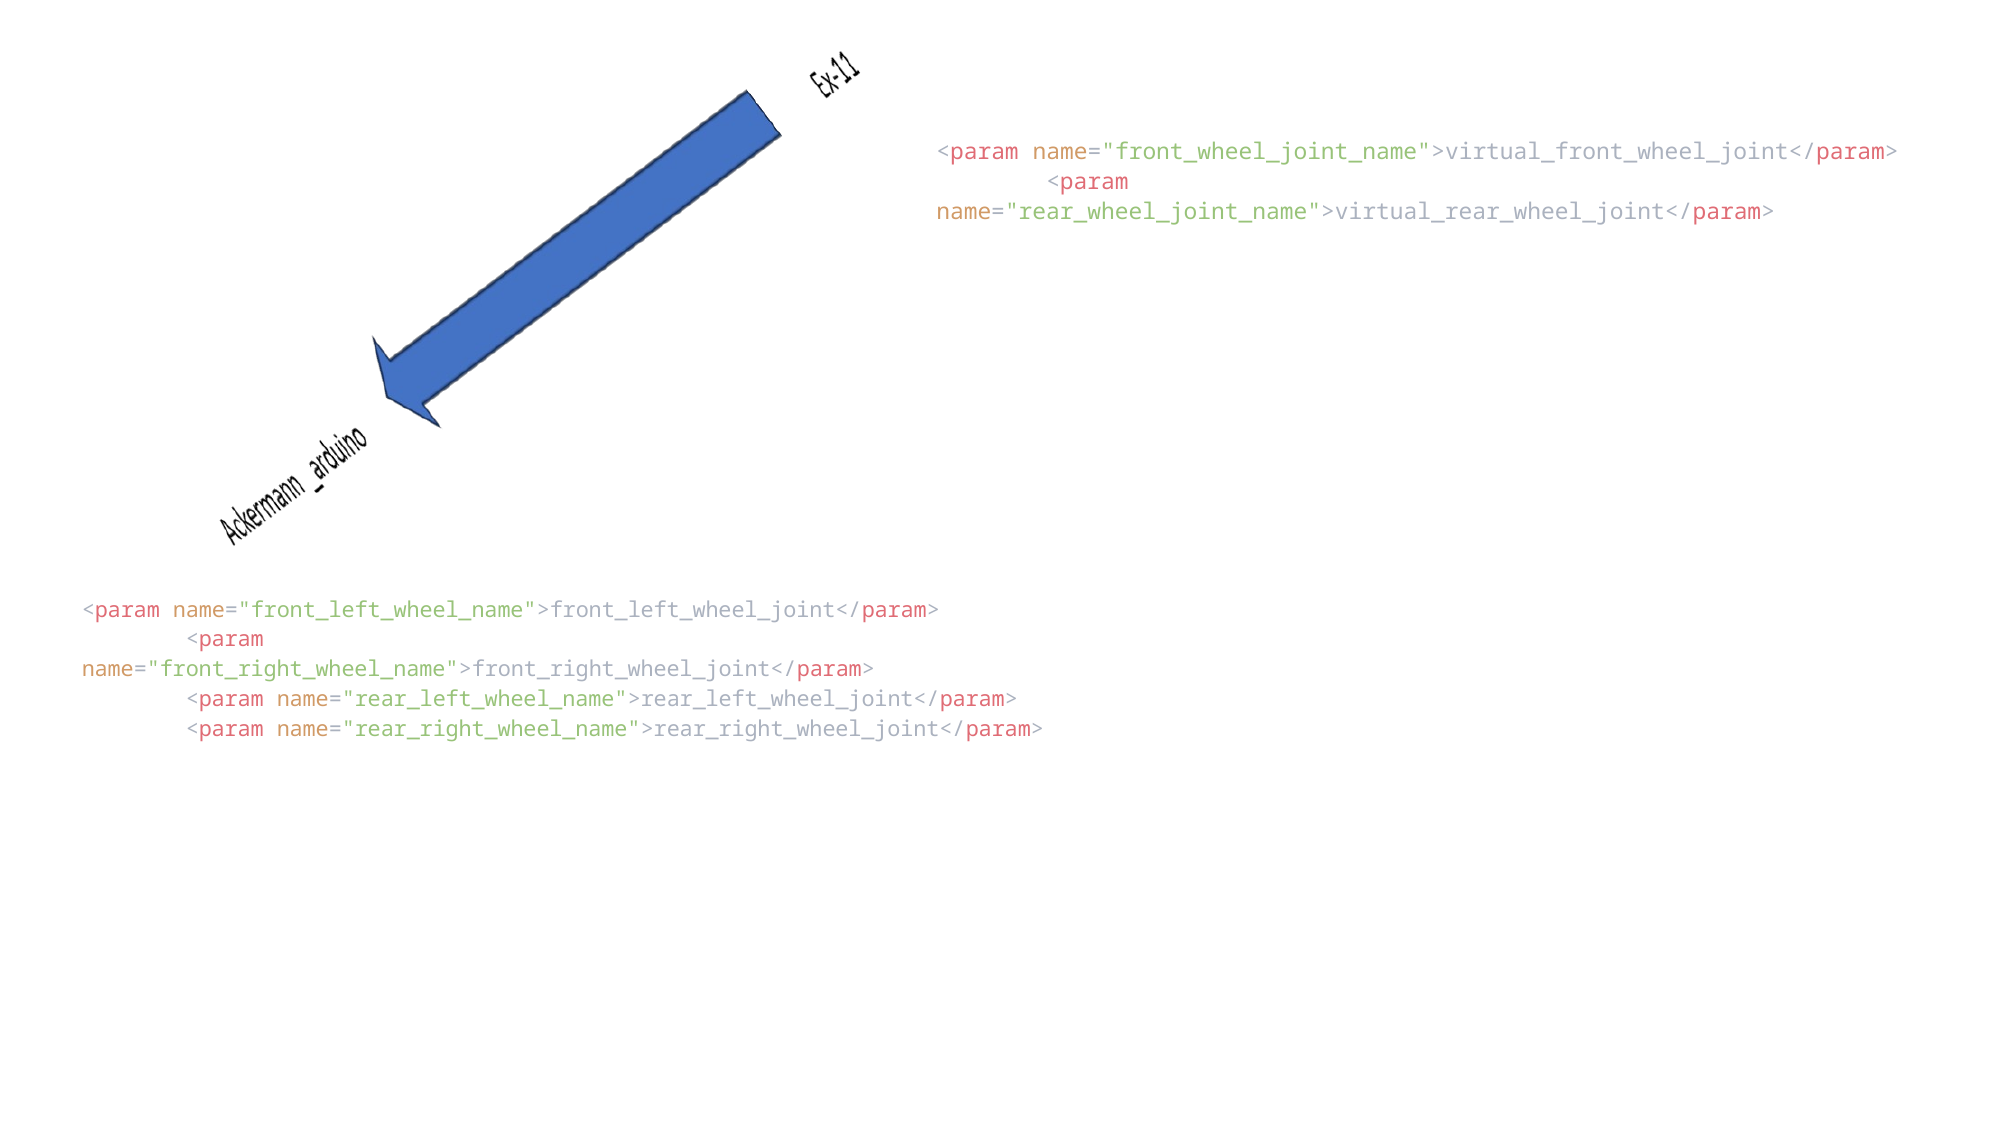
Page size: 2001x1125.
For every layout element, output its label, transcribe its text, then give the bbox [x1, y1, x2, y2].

picture [171, 0, 1023, 585]
text_box <param name="front_wheel_joint_name">virtual_front_wheel_joint</param> <param name="rear_wheel_joint_name">virtual_rear_wheel_joint</param> [921, 127, 1922, 232]
text_box <param name="front_left_wheel_name">front_left_wheel_joint</param> <param name="front_right_wheel_name">front_right_wheel_joint</param> <param name="rear_left_wheel_name">rear_left_wheel_joint</param> <param name="rear_right_wheel_name">rear_right_wheel_joint</param> [67, 584, 1076, 748]
